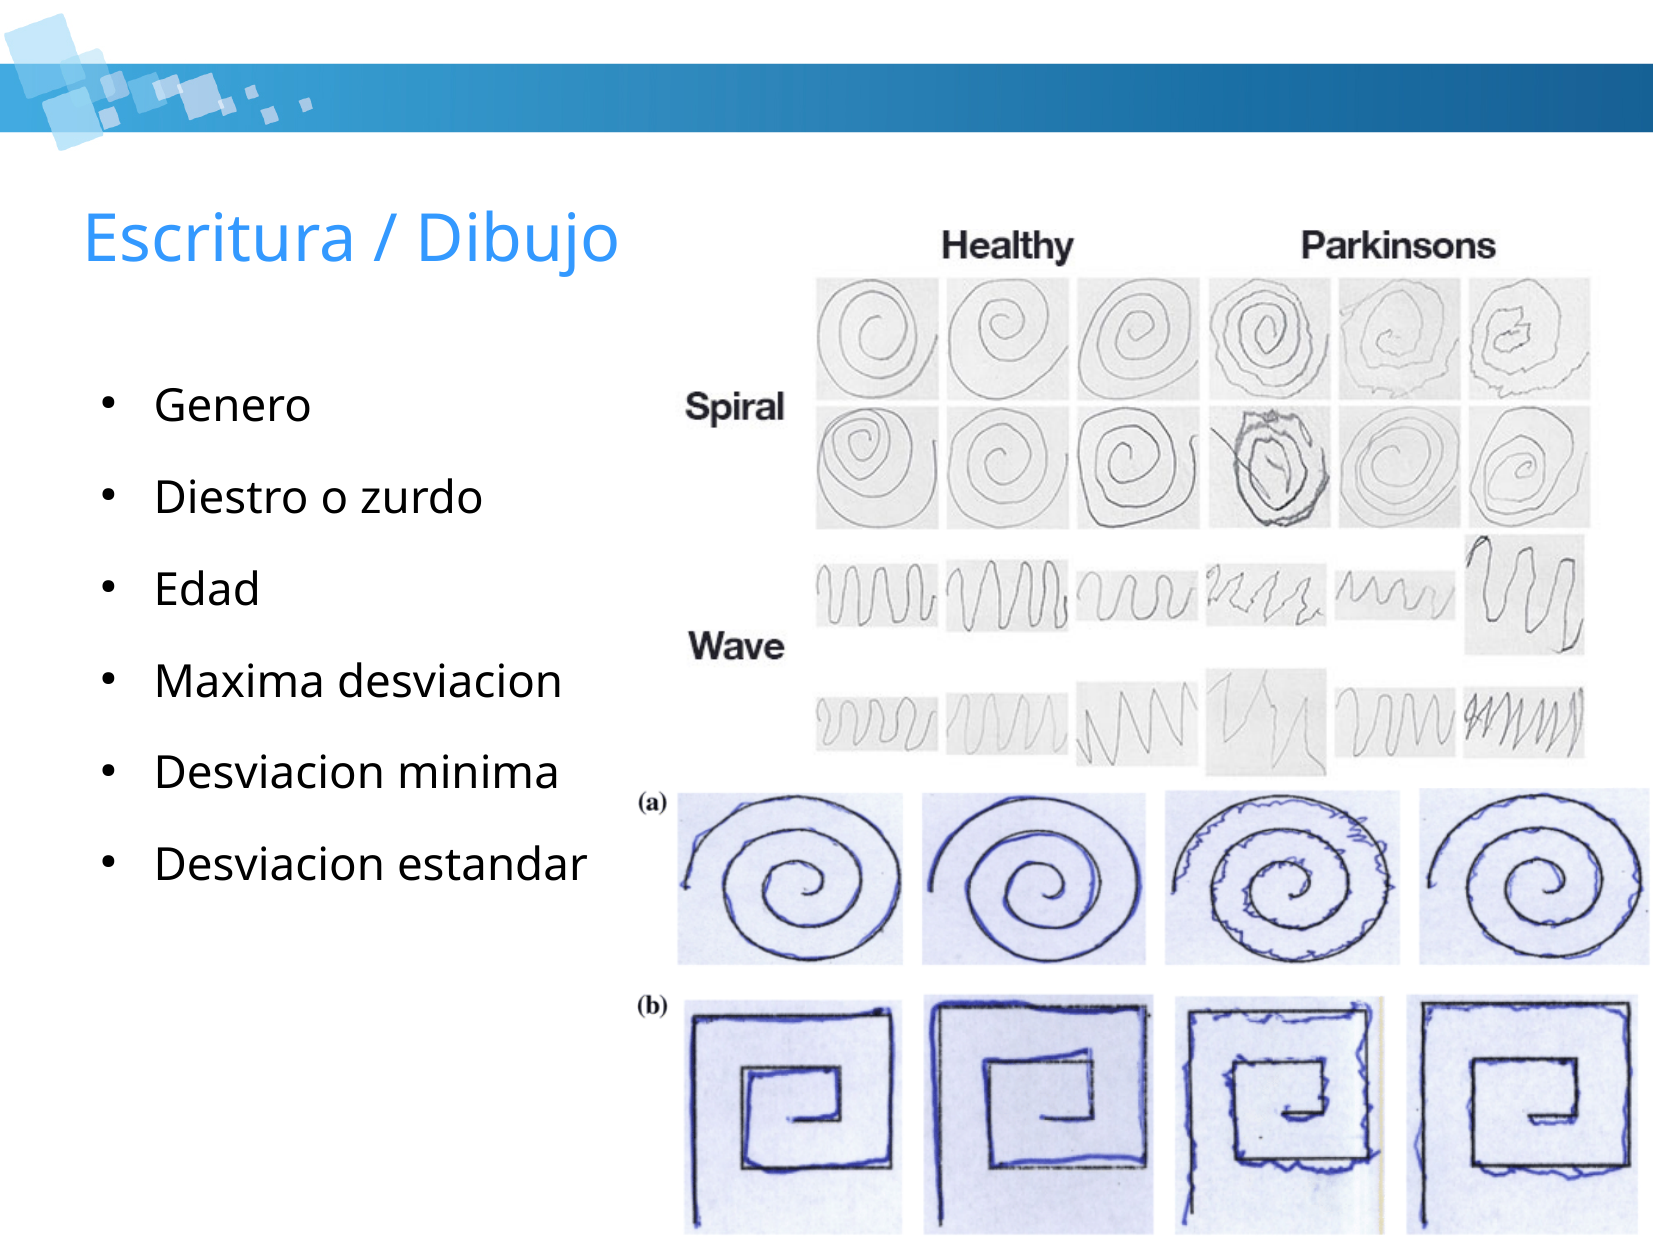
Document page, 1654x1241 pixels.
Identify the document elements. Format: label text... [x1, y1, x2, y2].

list Genero Diestro o zurdo Edad Maxima desviacion Desviacion minima Desviacion estandar [82, 372, 675, 1120]
title Escritura / Dibujo [82, 131, 1571, 339]
picture [0, 0, 1653, 1238]
